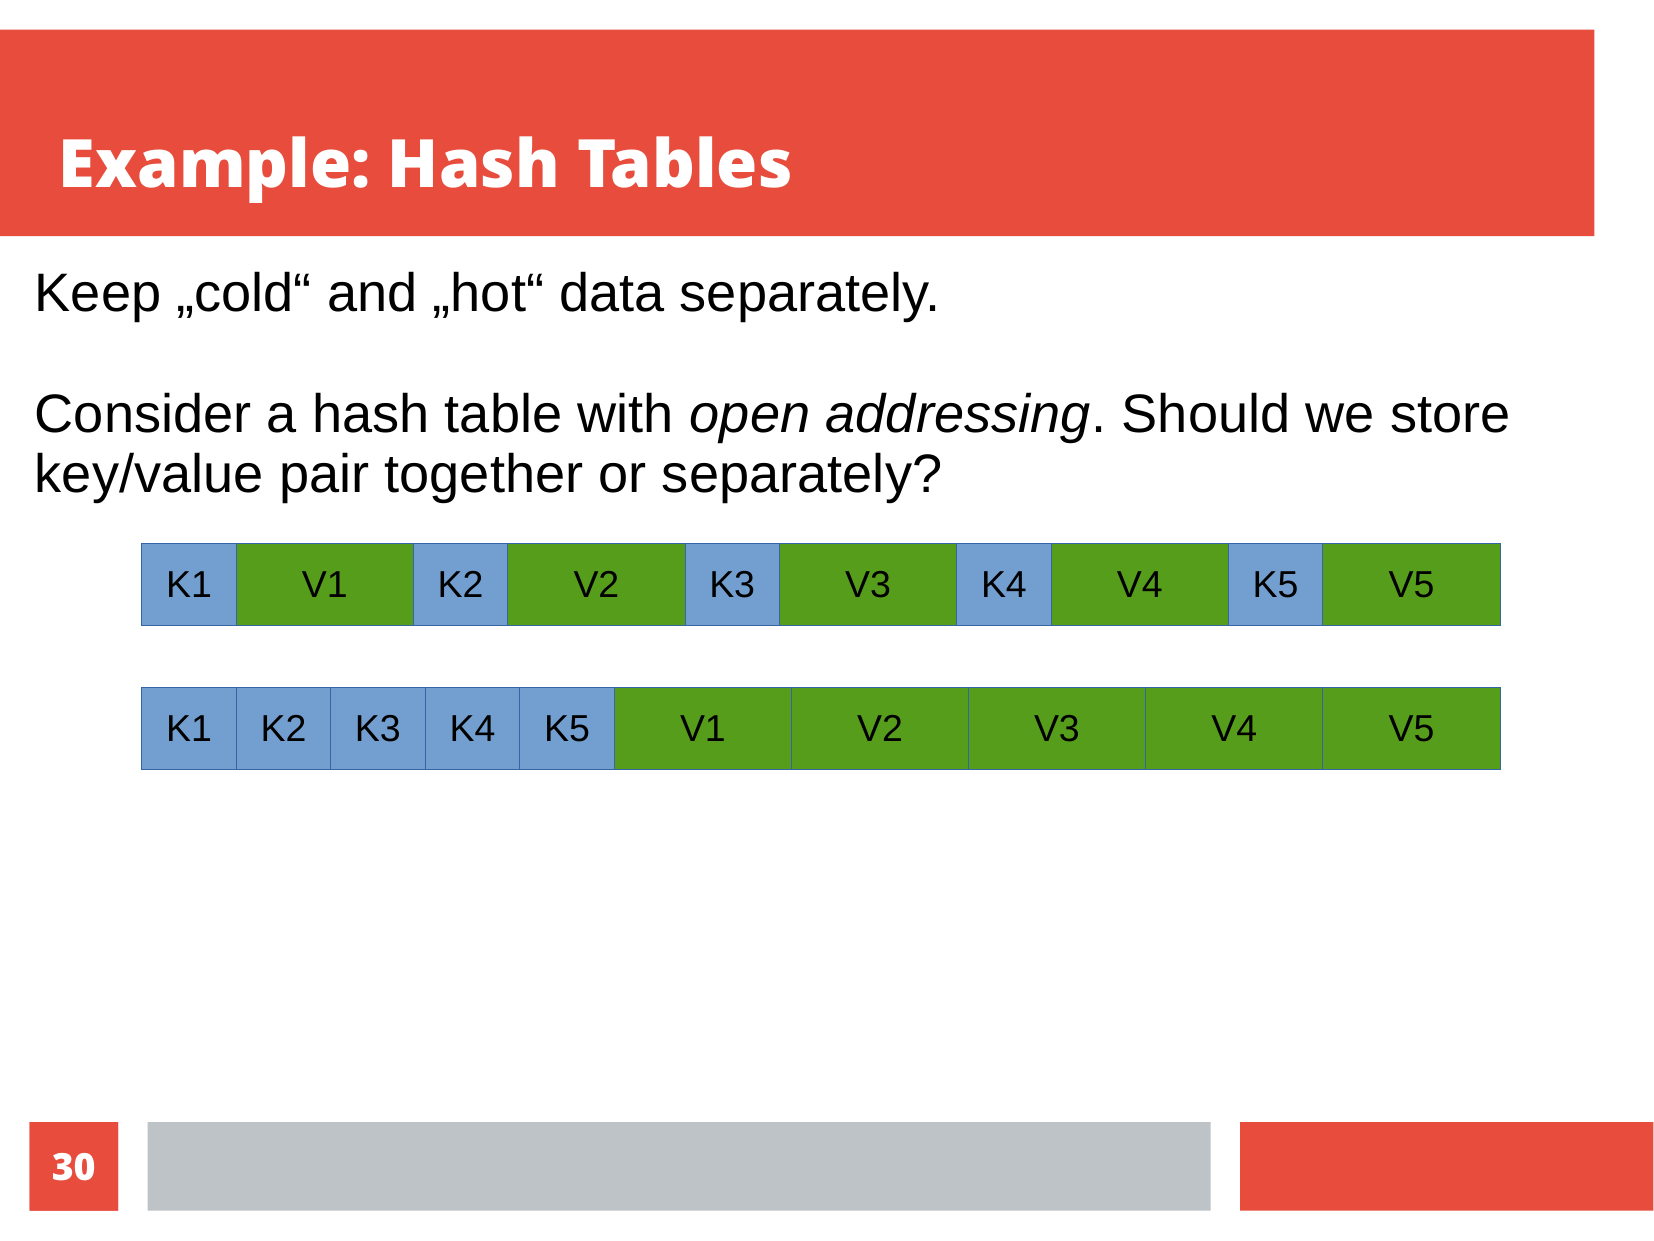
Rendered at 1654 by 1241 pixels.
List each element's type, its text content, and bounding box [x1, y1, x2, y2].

text_box V4 [1146, 687, 1322, 770]
text_box K4 [426, 687, 519, 770]
text_box K5 [1228, 543, 1322, 626]
text_box V2 [791, 687, 968, 770]
text_box V2 [507, 543, 685, 626]
text_box Keep „cold“ and „hot“ data separately. Consider a hash table with open addressing. Should we store key/value pair together or separately? [34, 262, 1559, 688]
text_box K2 [236, 687, 330, 770]
text_box K2 [413, 543, 507, 626]
text_box K5 [519, 687, 615, 770]
text_box V4 [1051, 543, 1228, 626]
text_box V3 [968, 687, 1146, 770]
text_box K3 [685, 543, 779, 626]
text_box V1 [236, 543, 413, 626]
text_box K1 [141, 687, 236, 770]
text_box K1 [141, 543, 236, 626]
text_box V5 [1322, 543, 1501, 626]
text_box K4 [957, 543, 1051, 626]
text_box V1 [615, 687, 791, 770]
text_box K3 [330, 687, 426, 770]
text_box V3 [779, 543, 957, 626]
title Example: Hash Tables [59, 59, 1595, 207]
text_box V5 [1322, 687, 1501, 770]
